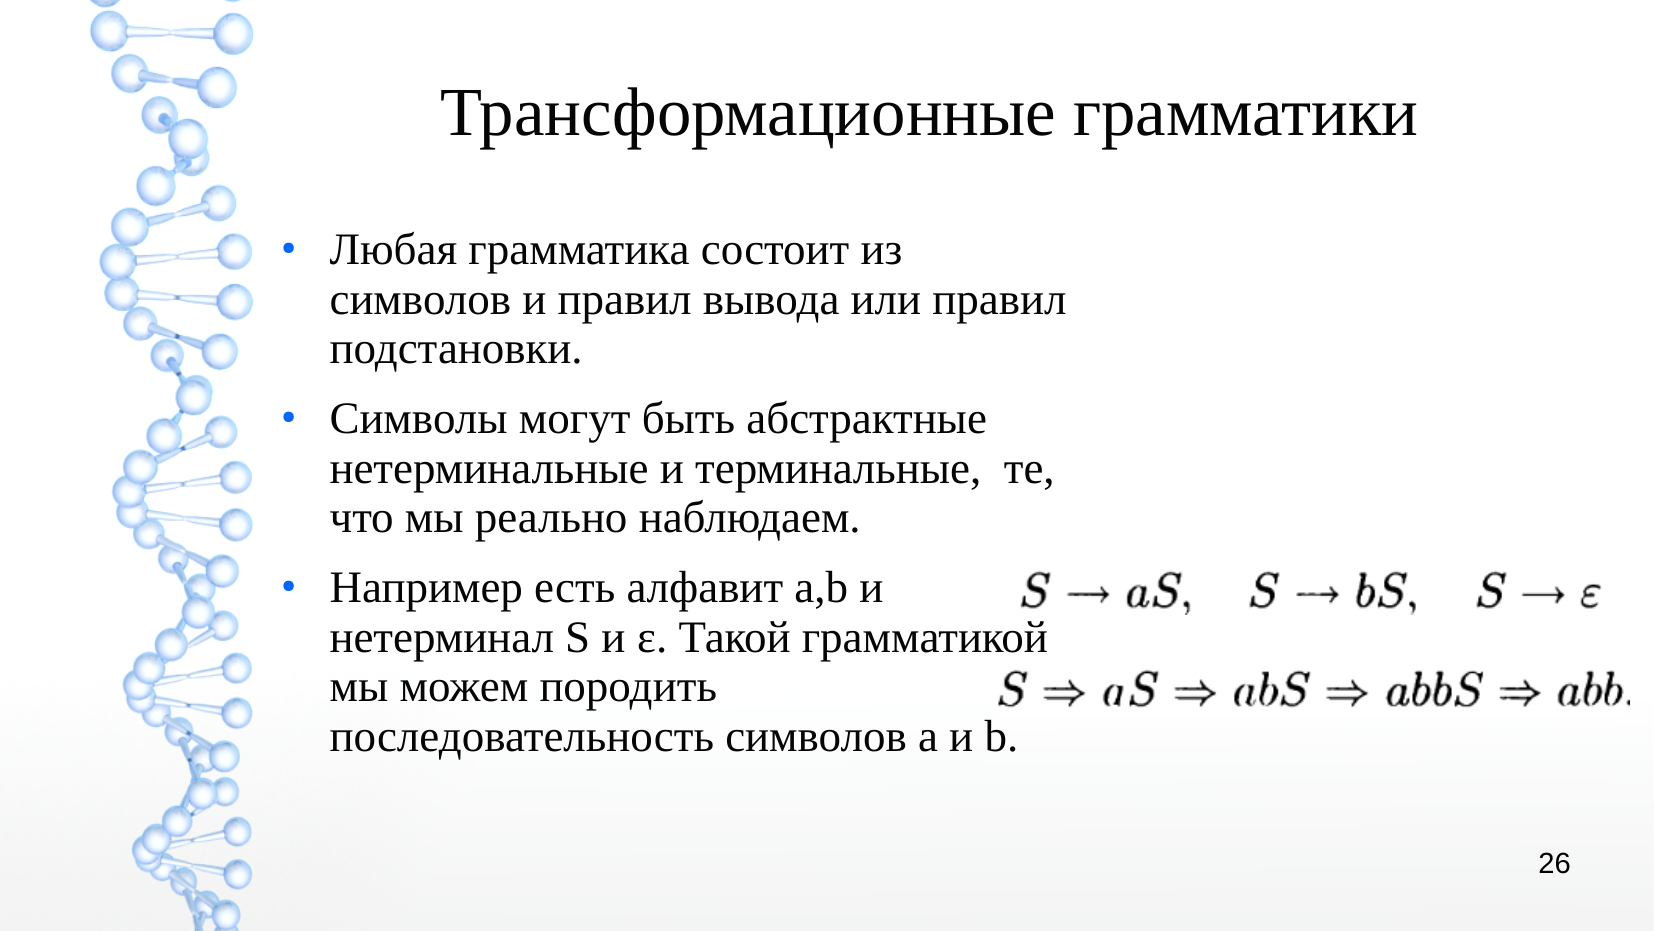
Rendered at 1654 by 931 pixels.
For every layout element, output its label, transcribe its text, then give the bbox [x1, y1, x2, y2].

picture [0, 0, 1654, 931]
title Трансформационные грамматики [265, 35, 1595, 189]
list Любая грамматика состоит из символов и правил вывода или правил подстановки. Символы могут быть абстрактные нетерминальные и терминальные, те, что мы реально наблюдаем. Например есть алфавит a,b и нетерминал S и ε. Такой грамматикой мы можем породить последовательность символов a и b. [265, 224, 1075, 764]
